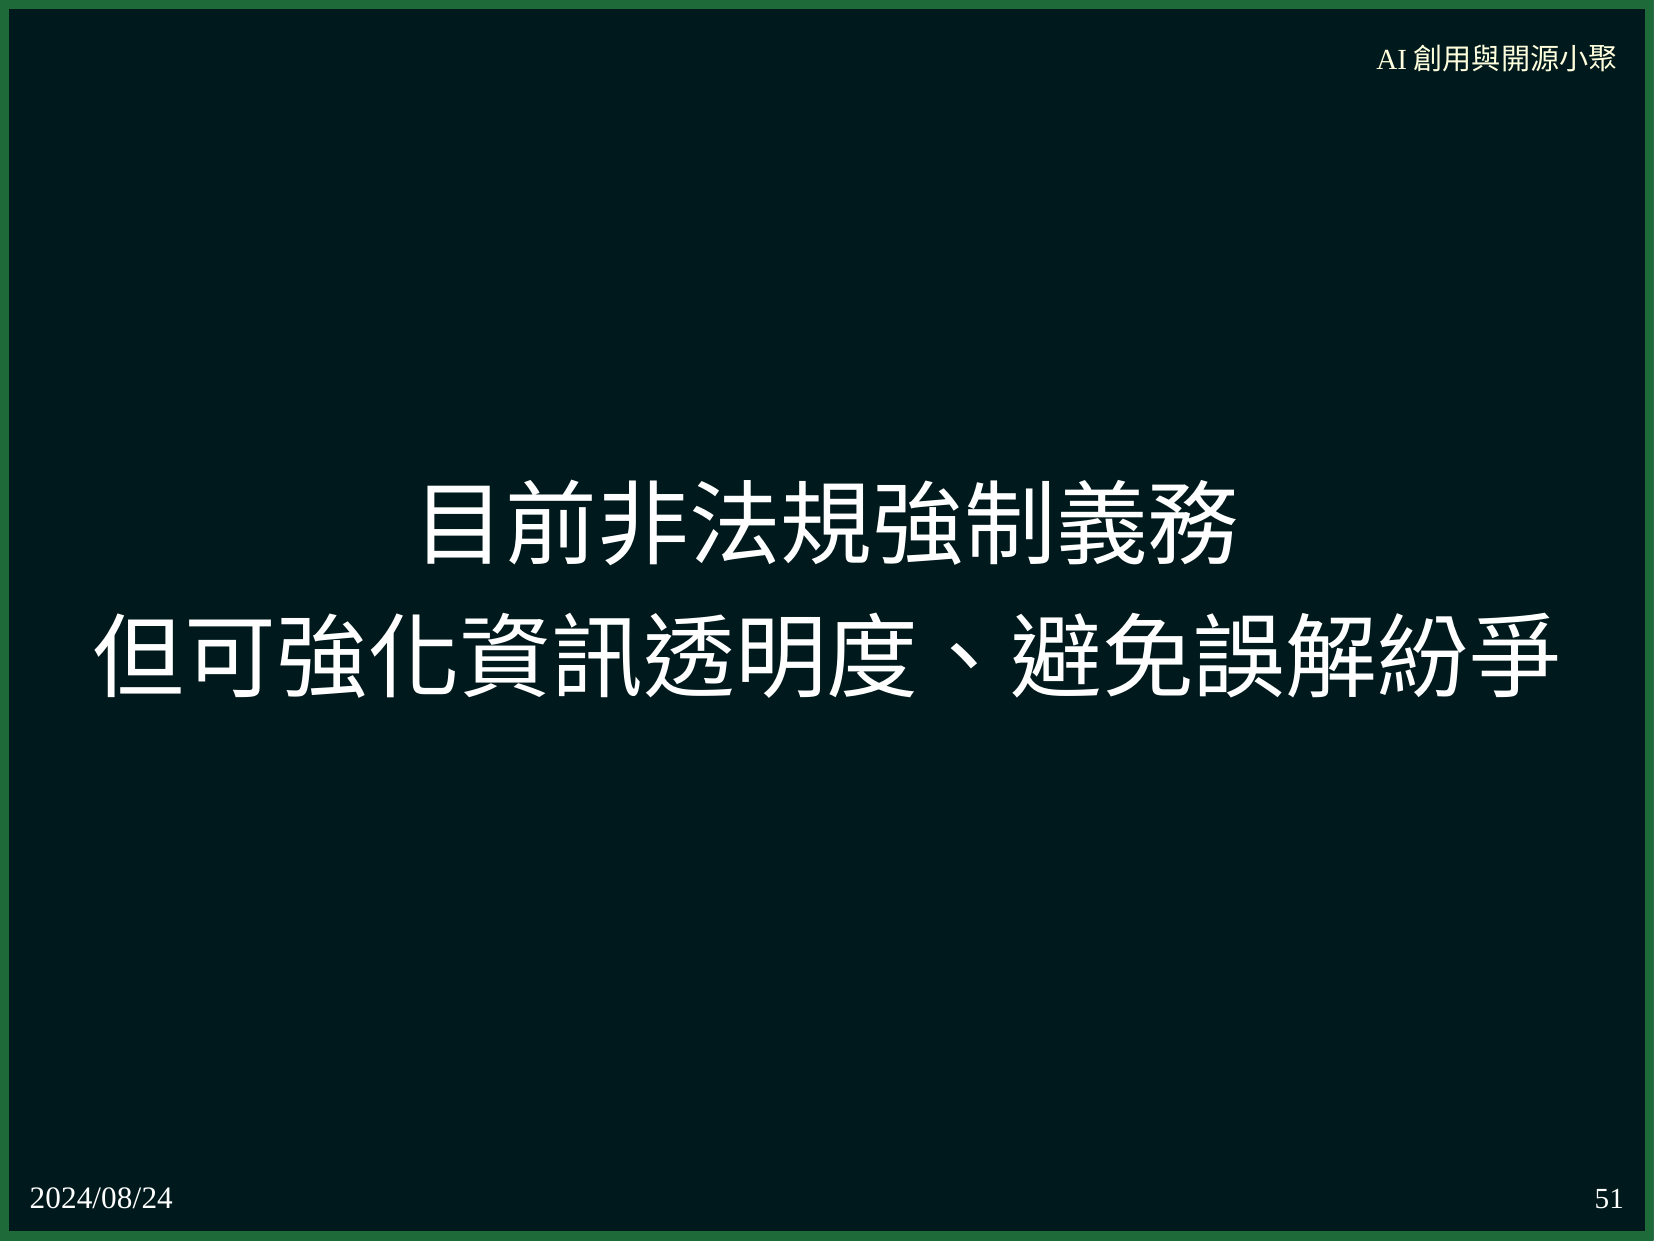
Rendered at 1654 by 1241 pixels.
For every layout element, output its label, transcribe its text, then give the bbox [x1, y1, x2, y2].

title 目前非法規強制義務 但可強化資訊透明度、避免誤解紛爭 [82, 242, 1571, 927]
